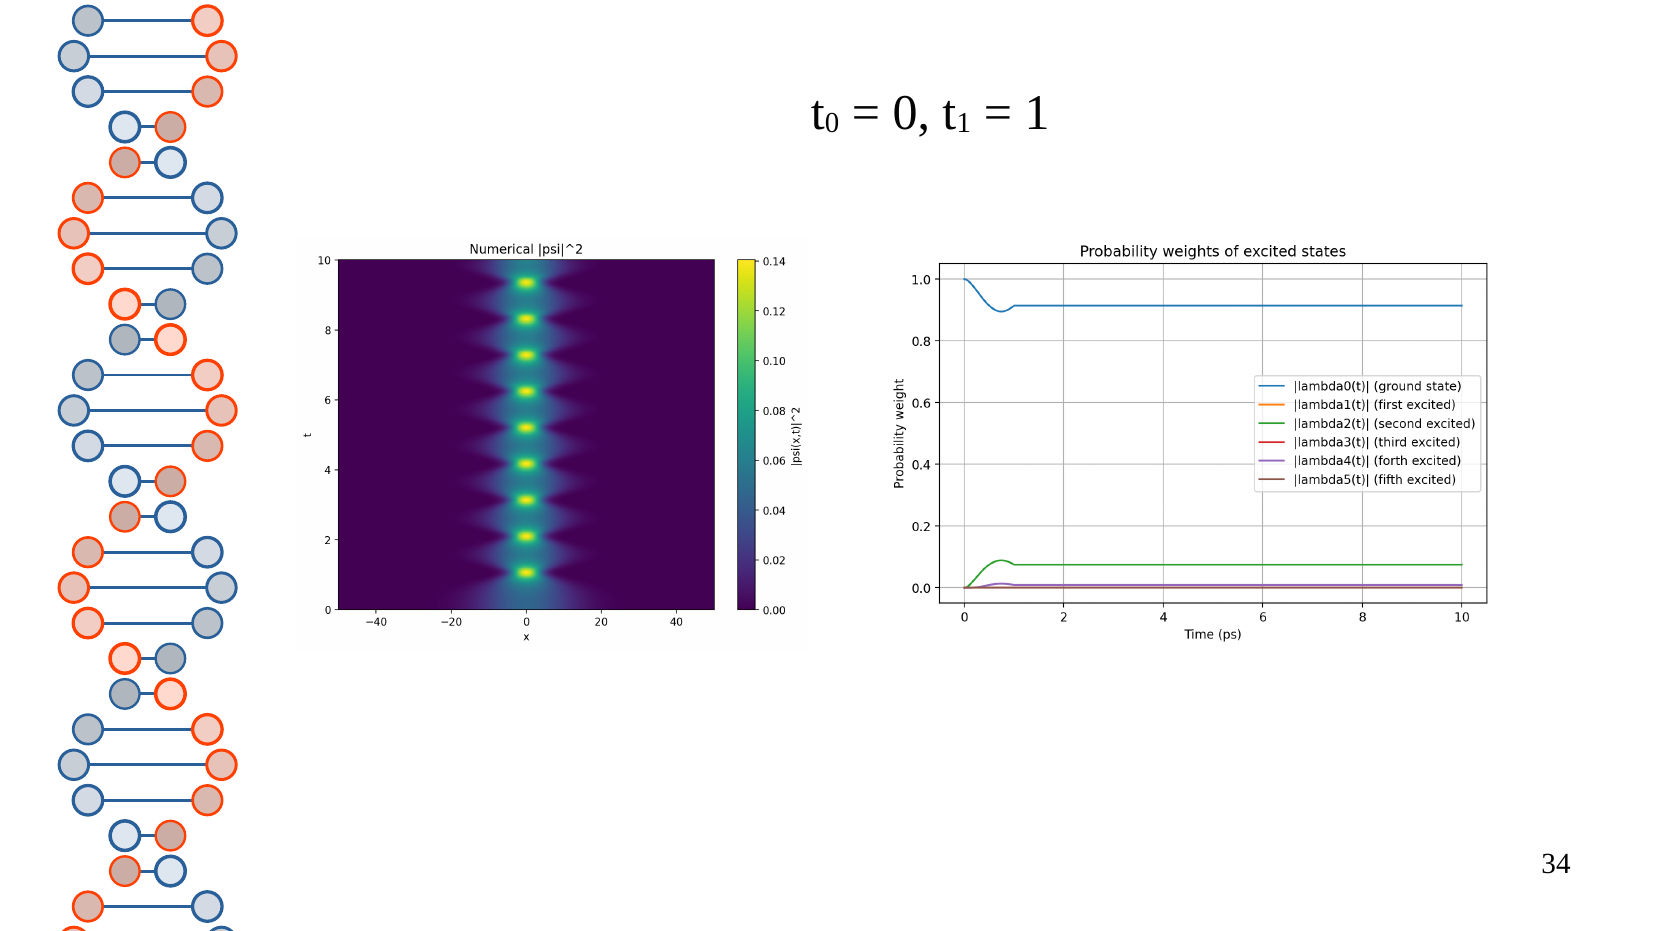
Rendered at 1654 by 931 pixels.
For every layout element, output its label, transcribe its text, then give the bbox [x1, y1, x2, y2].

picture [885, 236, 1495, 650]
picture [295, 236, 808, 650]
title t0 = 0, t1 = 1 [265, 35, 1595, 189]
